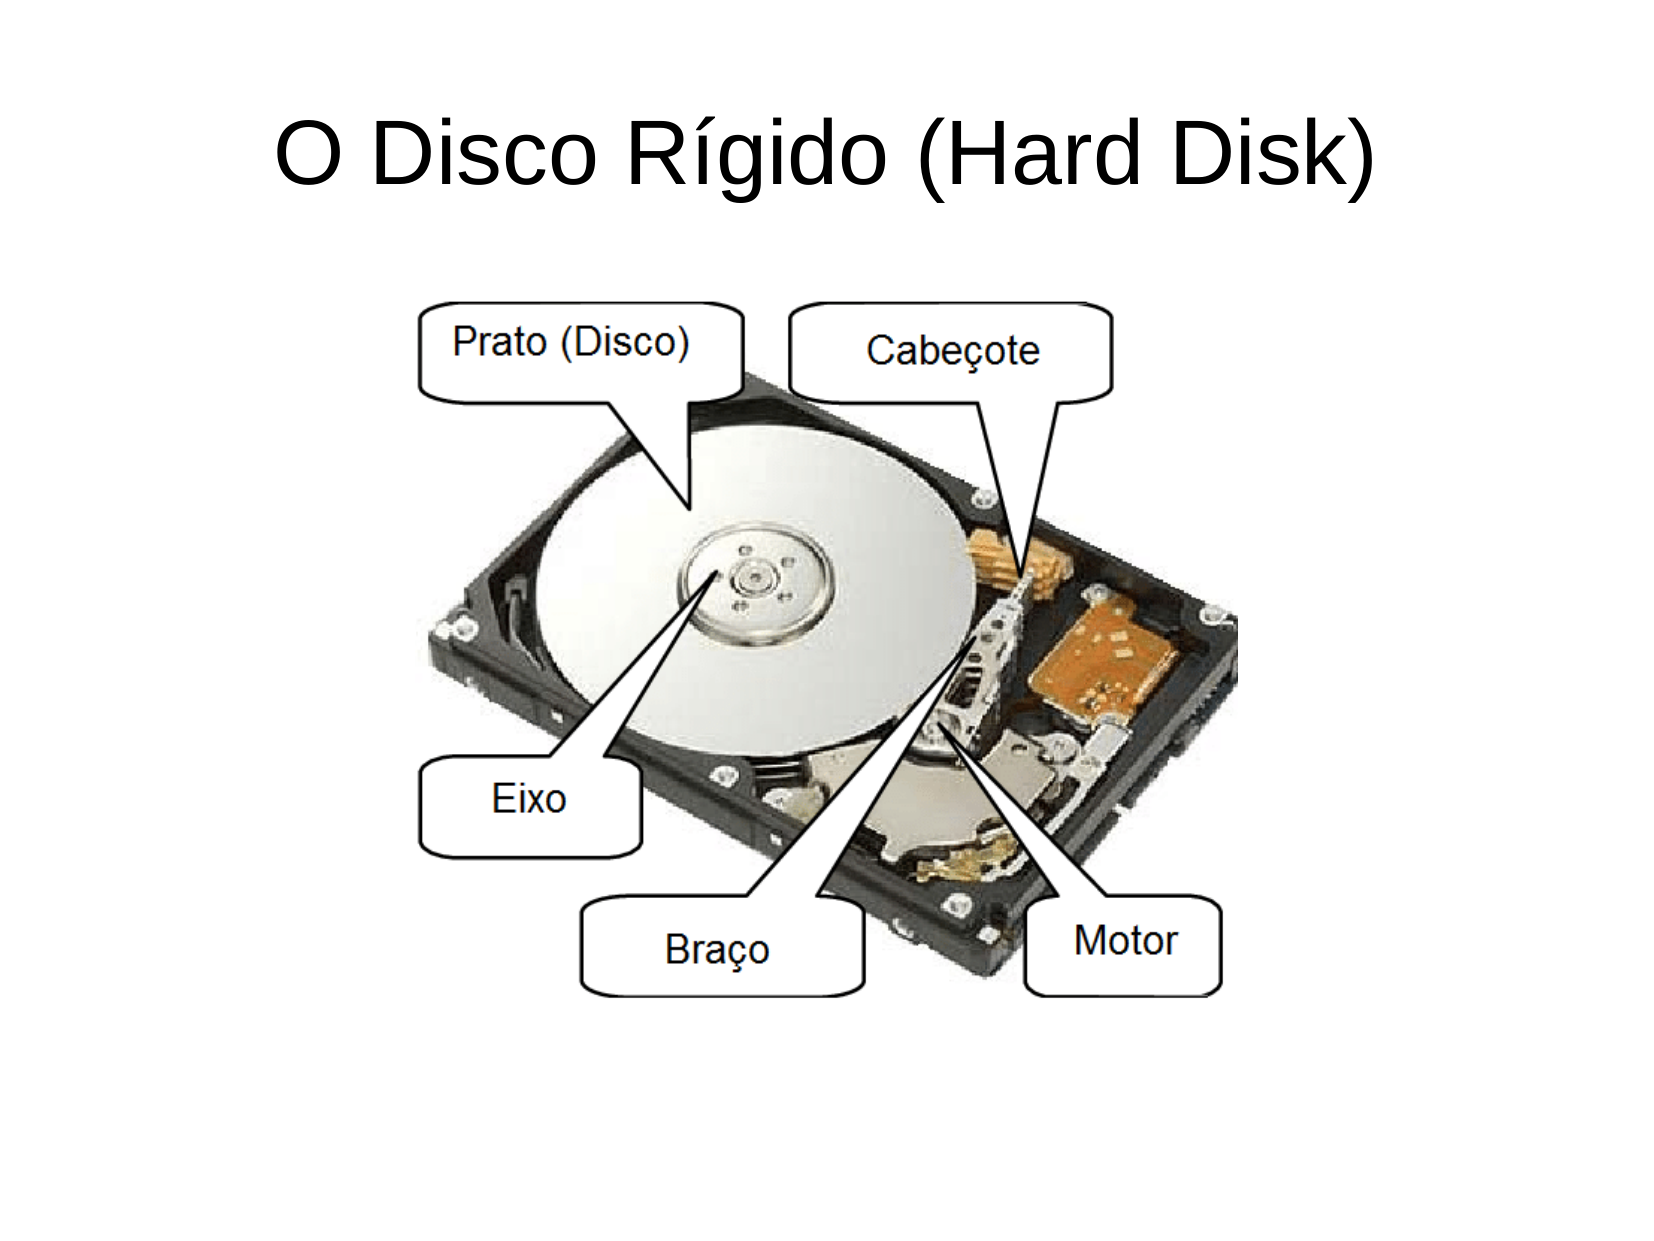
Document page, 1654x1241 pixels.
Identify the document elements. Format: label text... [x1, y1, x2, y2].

title O Disco Rígido (Hard Disk) [82, 49, 1571, 257]
picture [415, 290, 1238, 1010]
